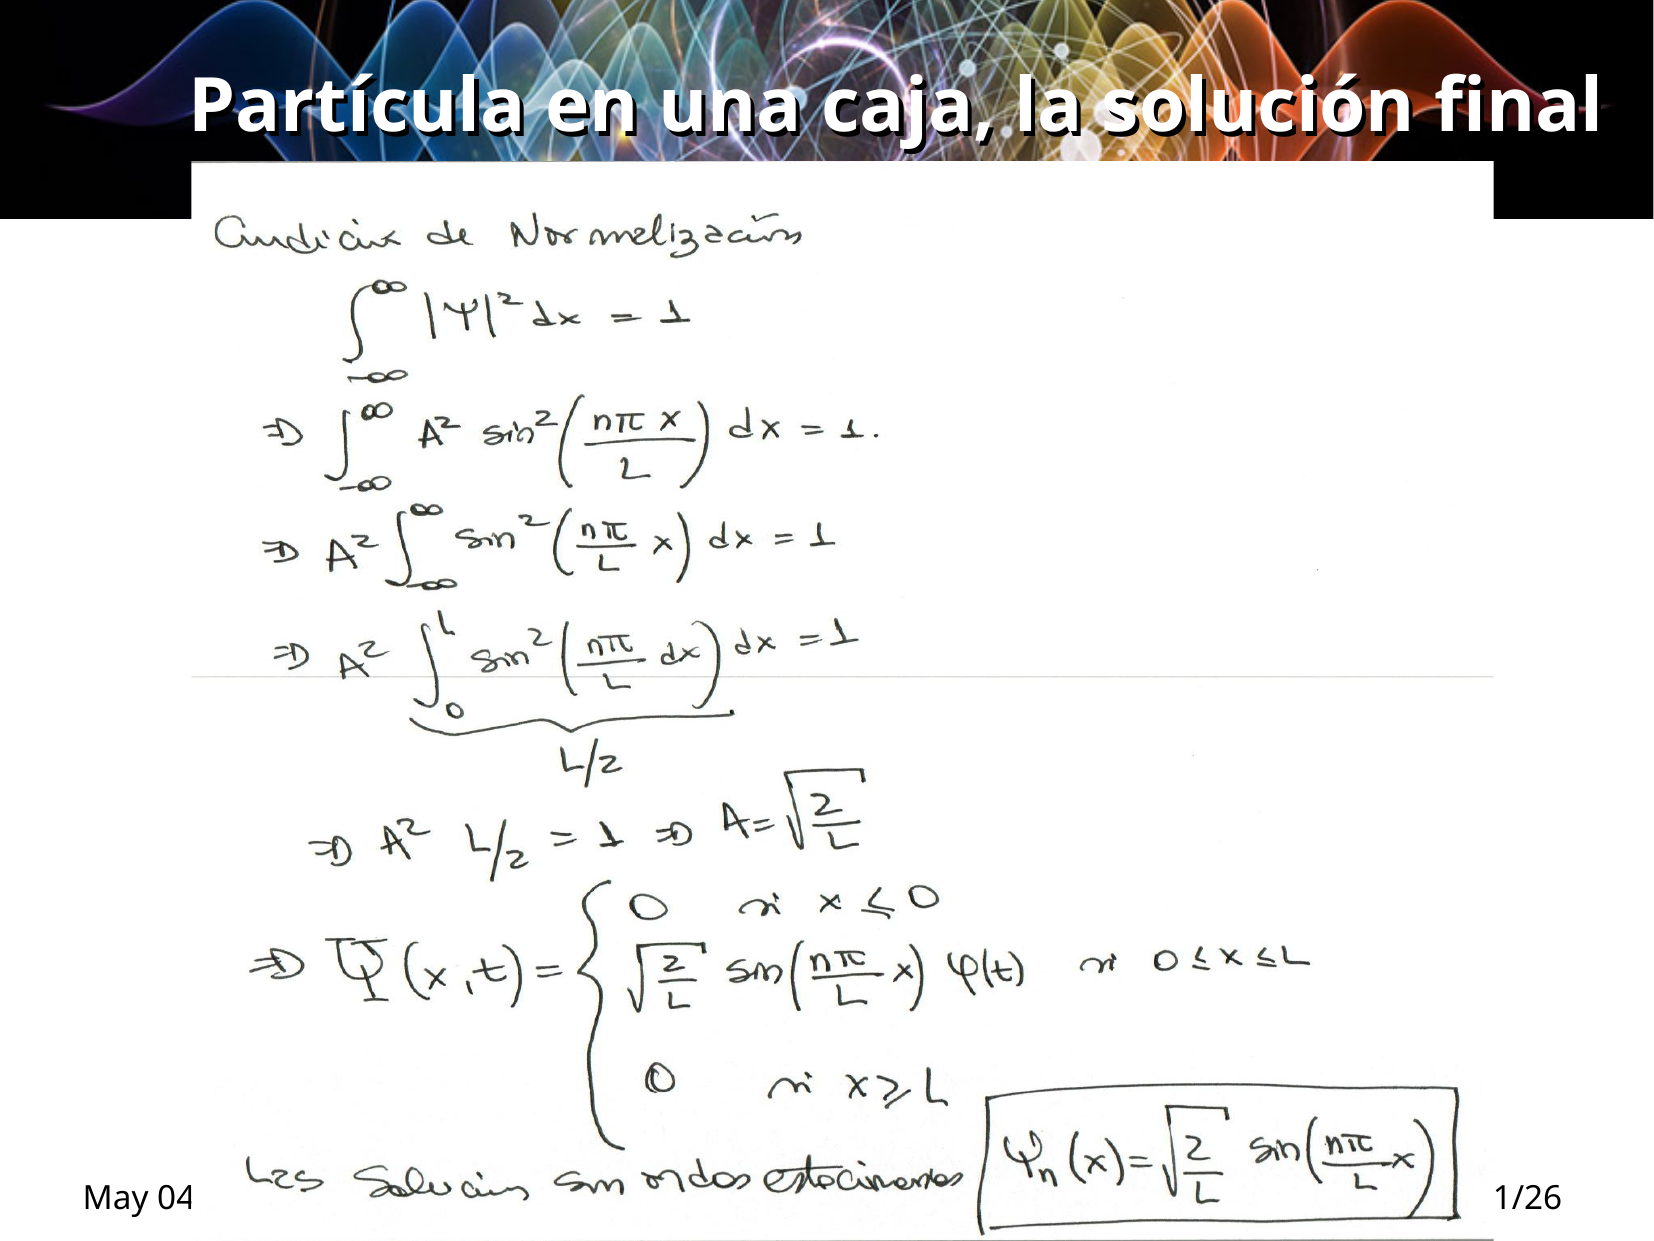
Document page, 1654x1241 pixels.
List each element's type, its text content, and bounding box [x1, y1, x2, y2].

title Partícula en una caja, la solución final [45, 15, 1606, 191]
picture [0, 0, 1654, 1241]
